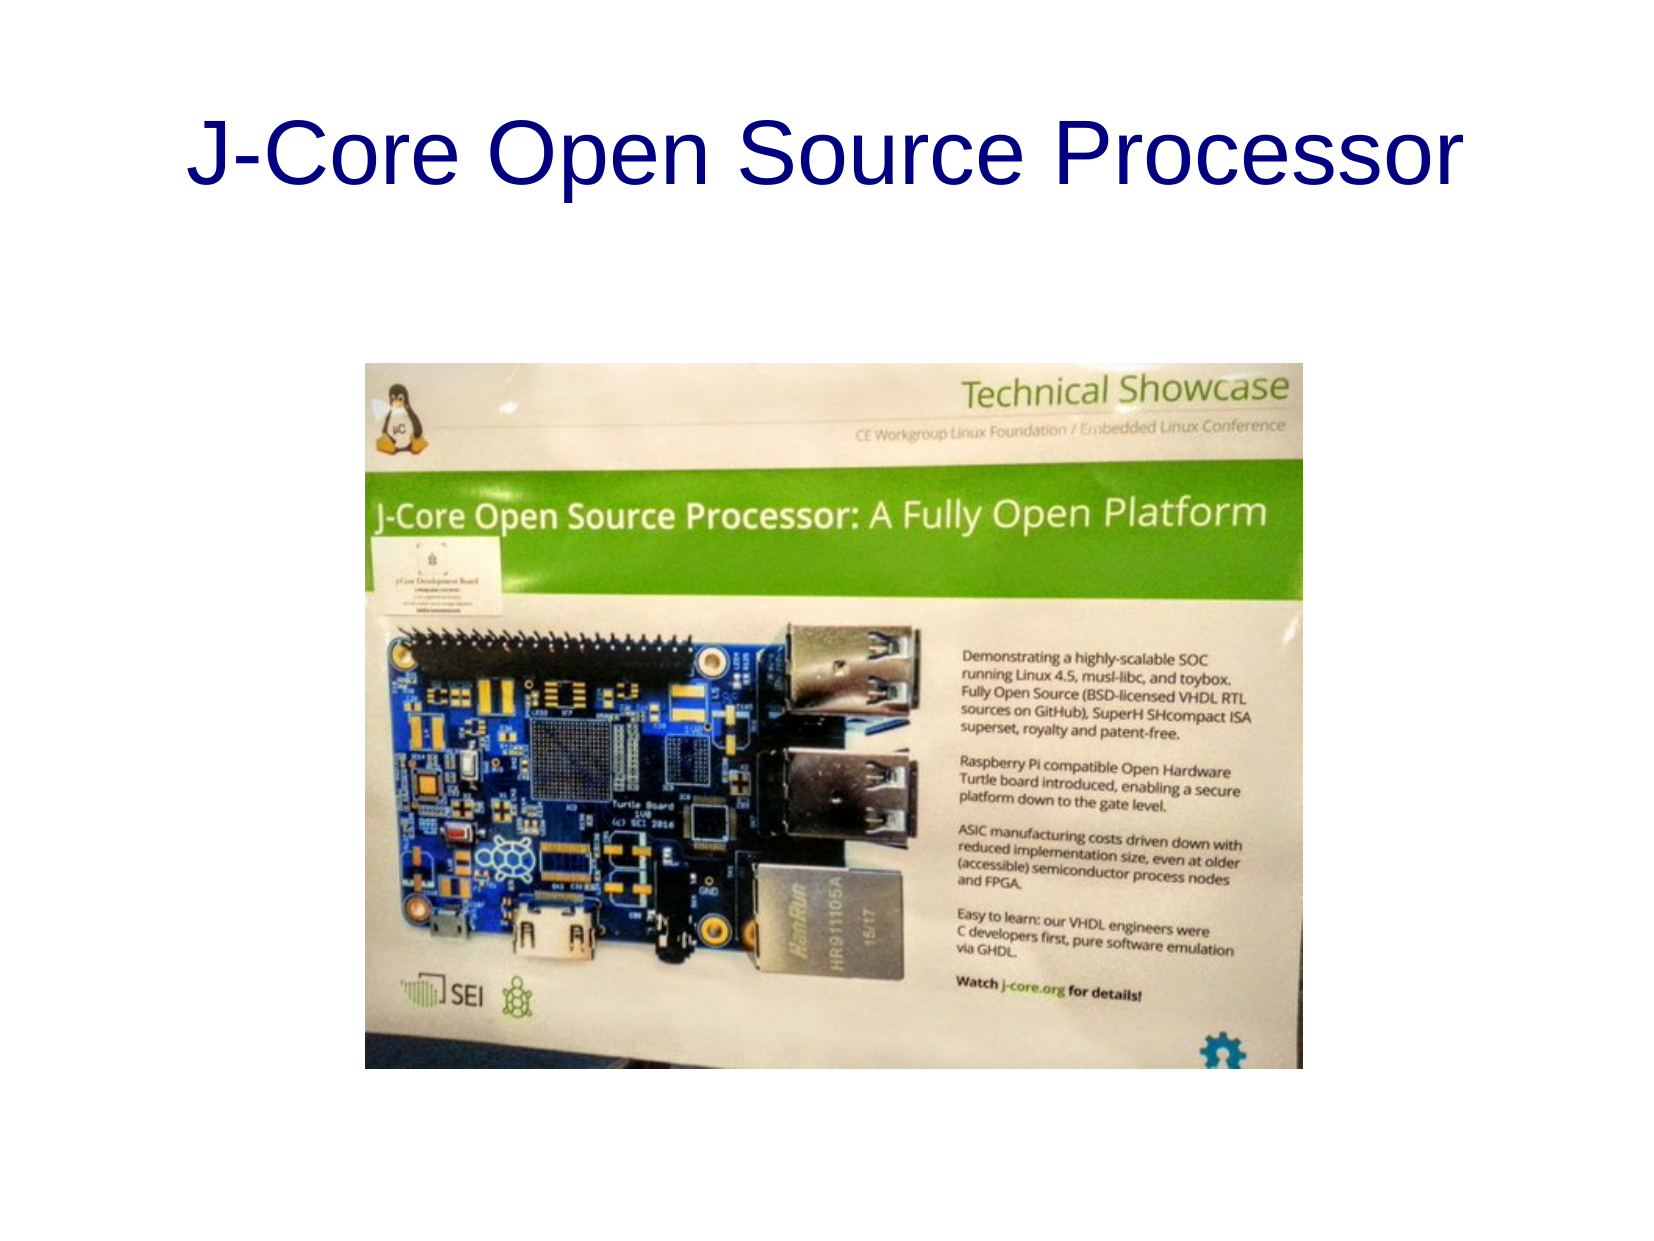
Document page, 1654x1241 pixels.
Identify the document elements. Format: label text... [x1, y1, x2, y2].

picture [365, 363, 1303, 1069]
title J-Core Open Source Processor [82, 49, 1571, 257]
